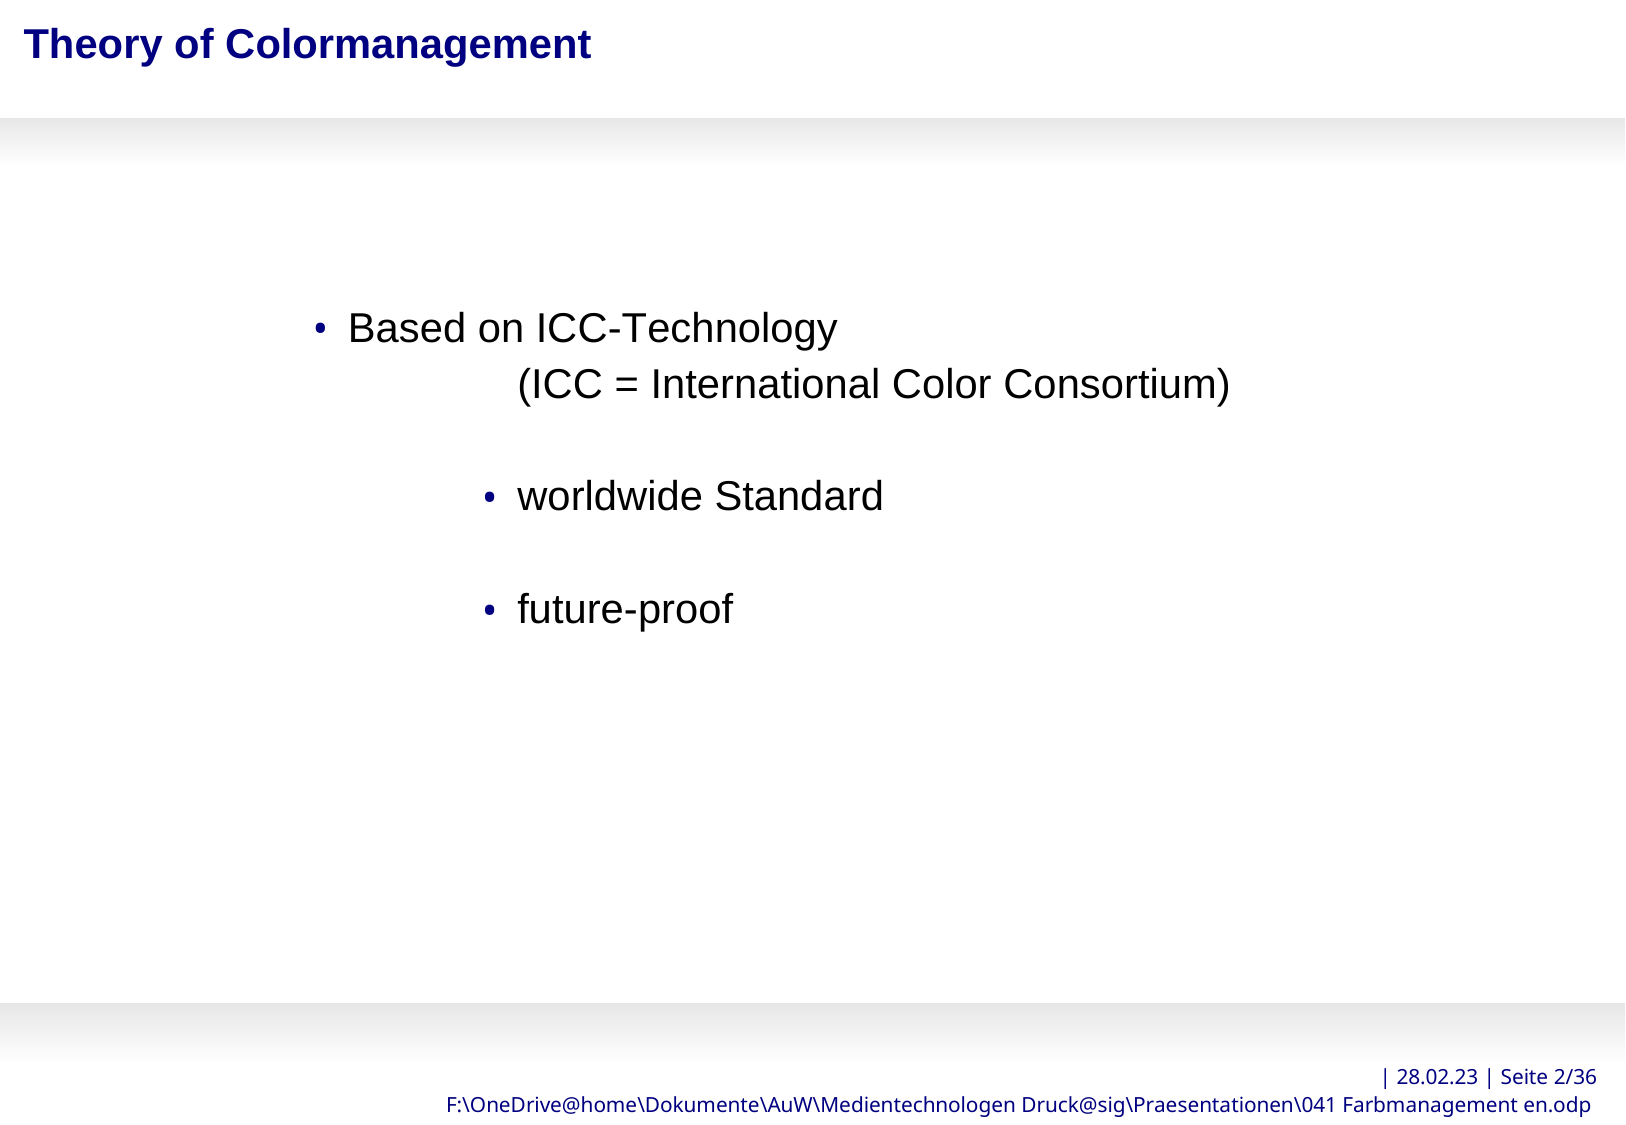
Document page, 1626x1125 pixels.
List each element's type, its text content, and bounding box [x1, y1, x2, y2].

title Theory of Colormanagement [23, 11, 1600, 130]
list Based on ICC-Technology (ICC = International Color Consortium) worldwide Standard future-proof [265, 295, 1588, 789]
